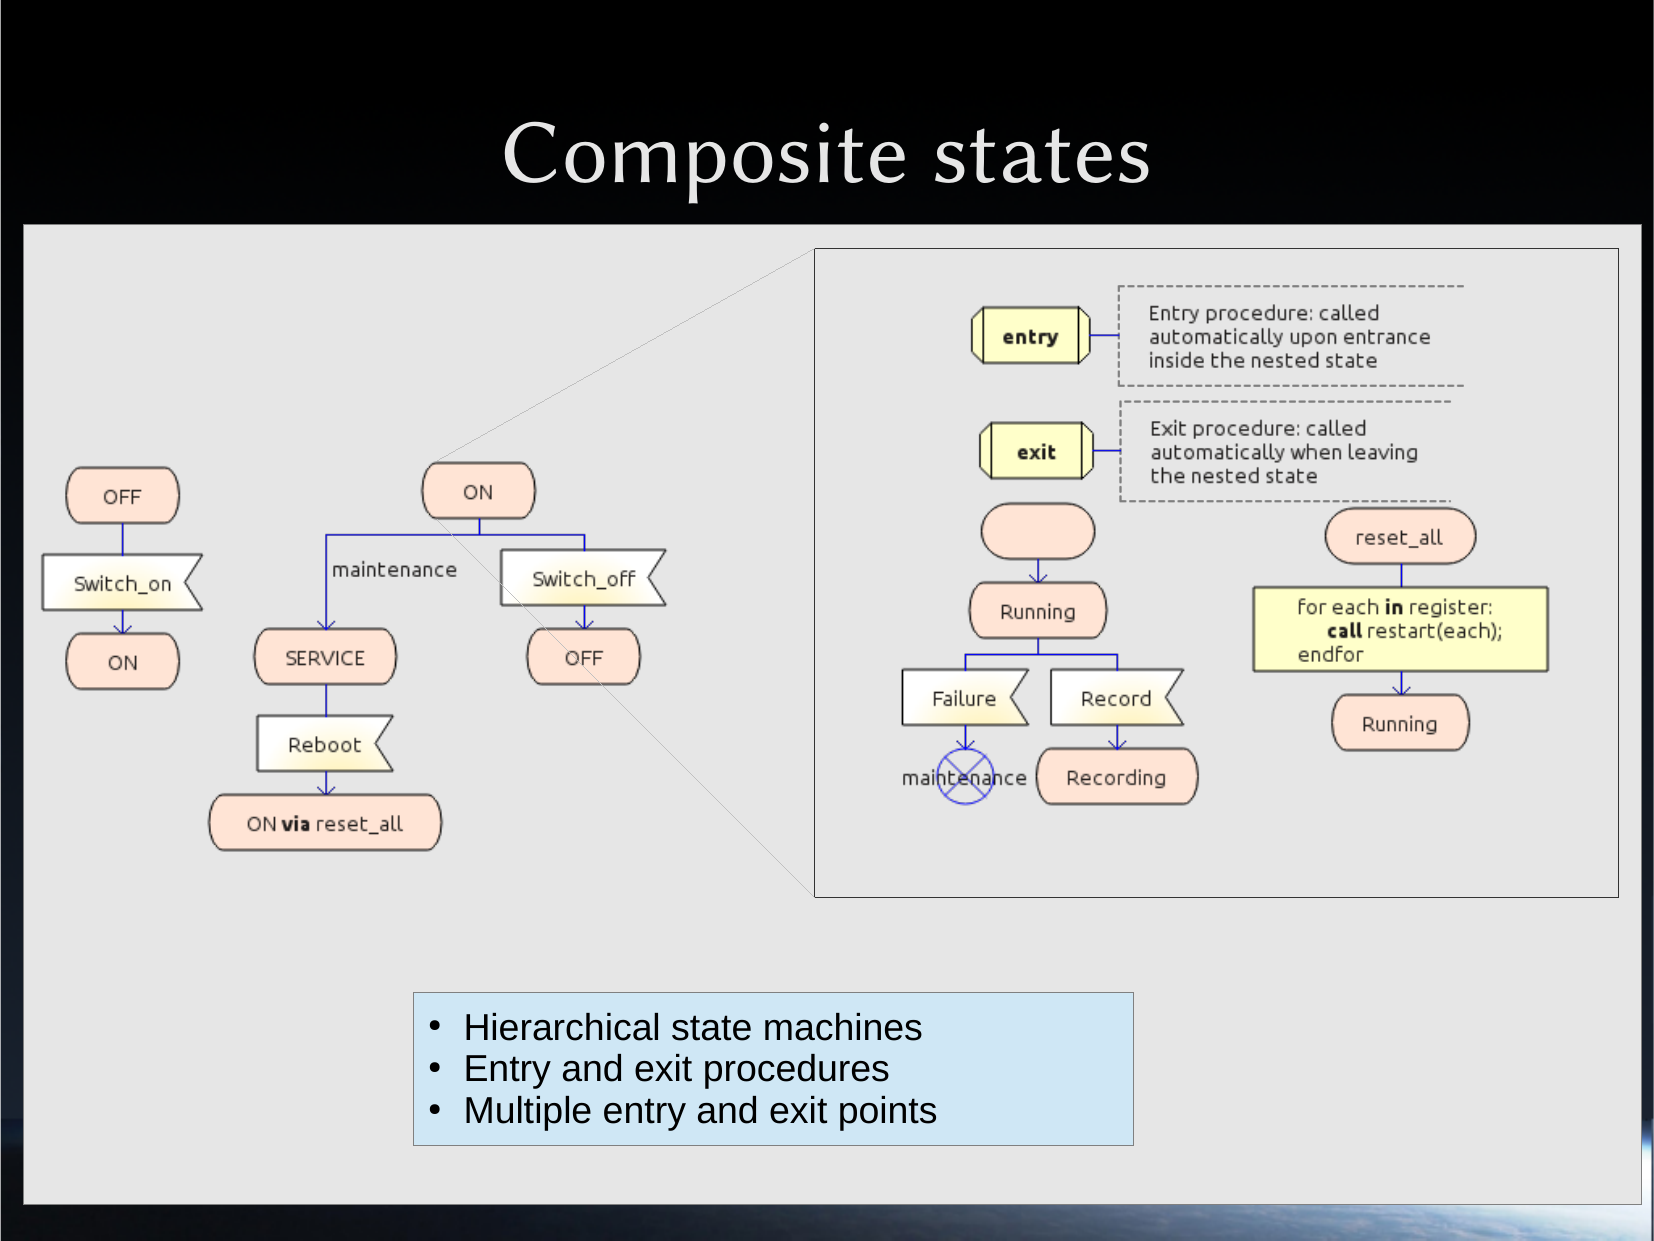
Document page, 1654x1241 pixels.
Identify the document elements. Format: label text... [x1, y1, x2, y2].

text_box [815, 249, 1618, 897]
picture [0, 0, 1654, 1241]
text_box [23, 224, 1642, 1205]
title Composite states [815, 249, 1571, 257]
text_box Hierarchical state machines Entry and exit procedures Multiple entry and exit points [413, 992, 1134, 1146]
title Composite states [82, 49, 1571, 257]
